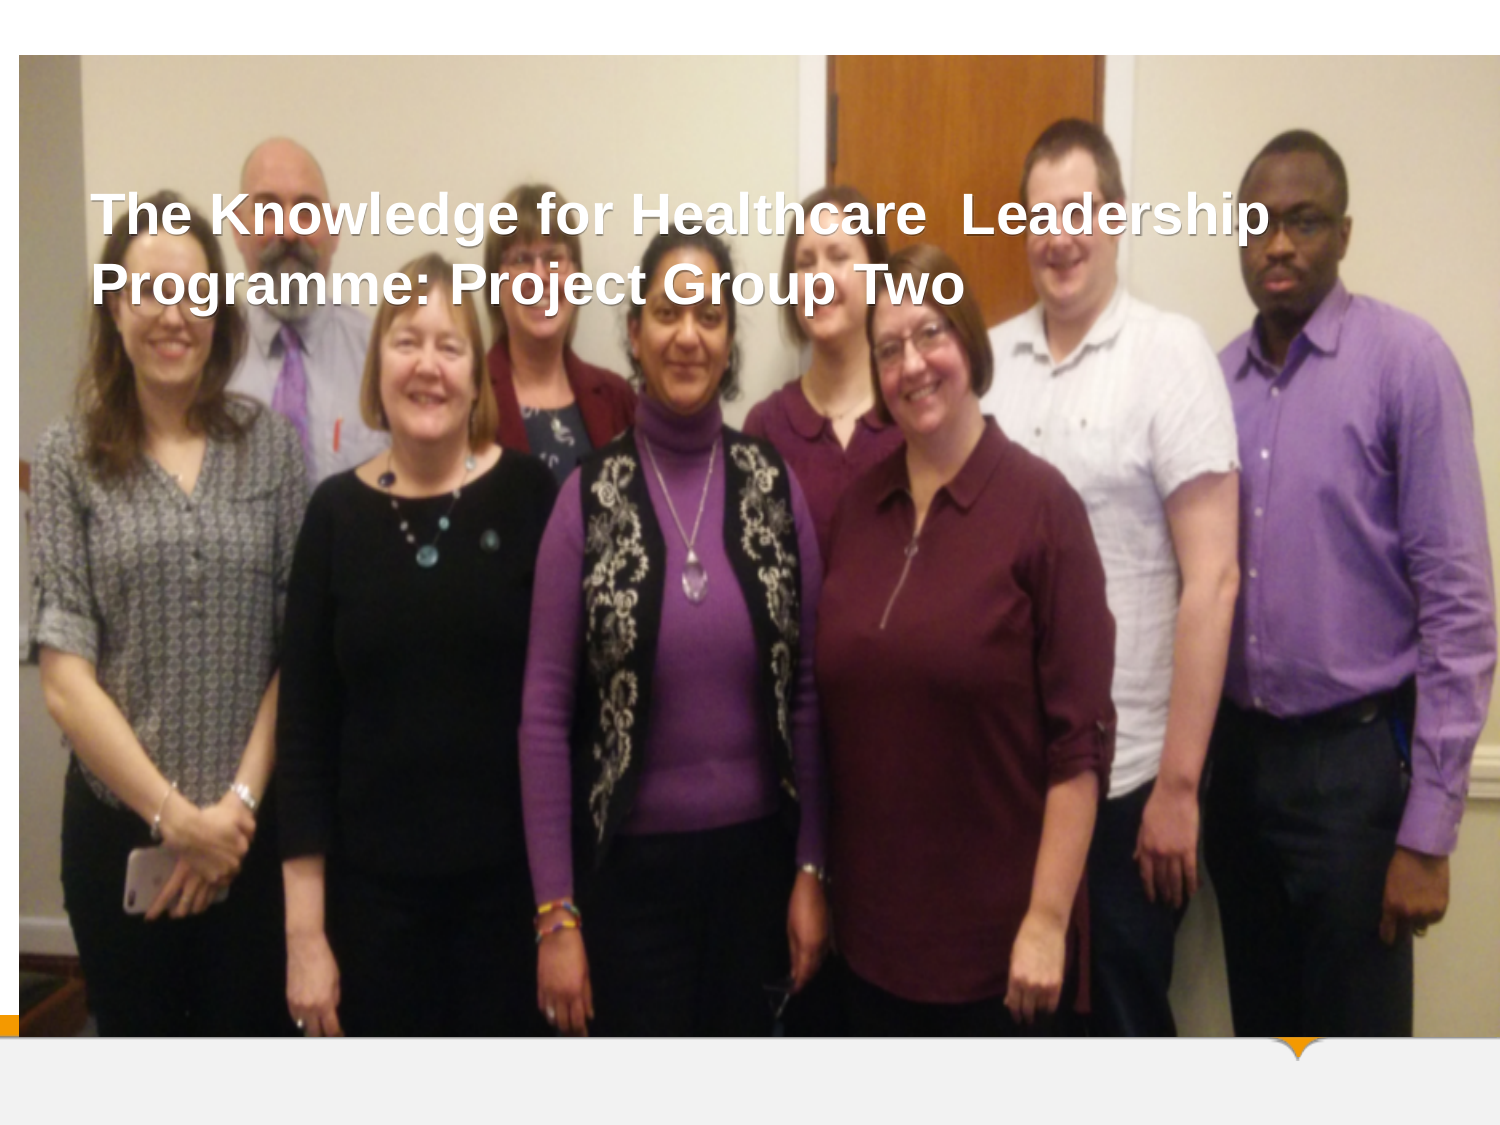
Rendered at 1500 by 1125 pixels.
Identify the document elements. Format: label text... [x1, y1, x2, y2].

title The Knowledge for Healthcare Leadership Programme: Project Group Two [158, 678, 1434, 790]
picture [19, 55, 1500, 1037]
